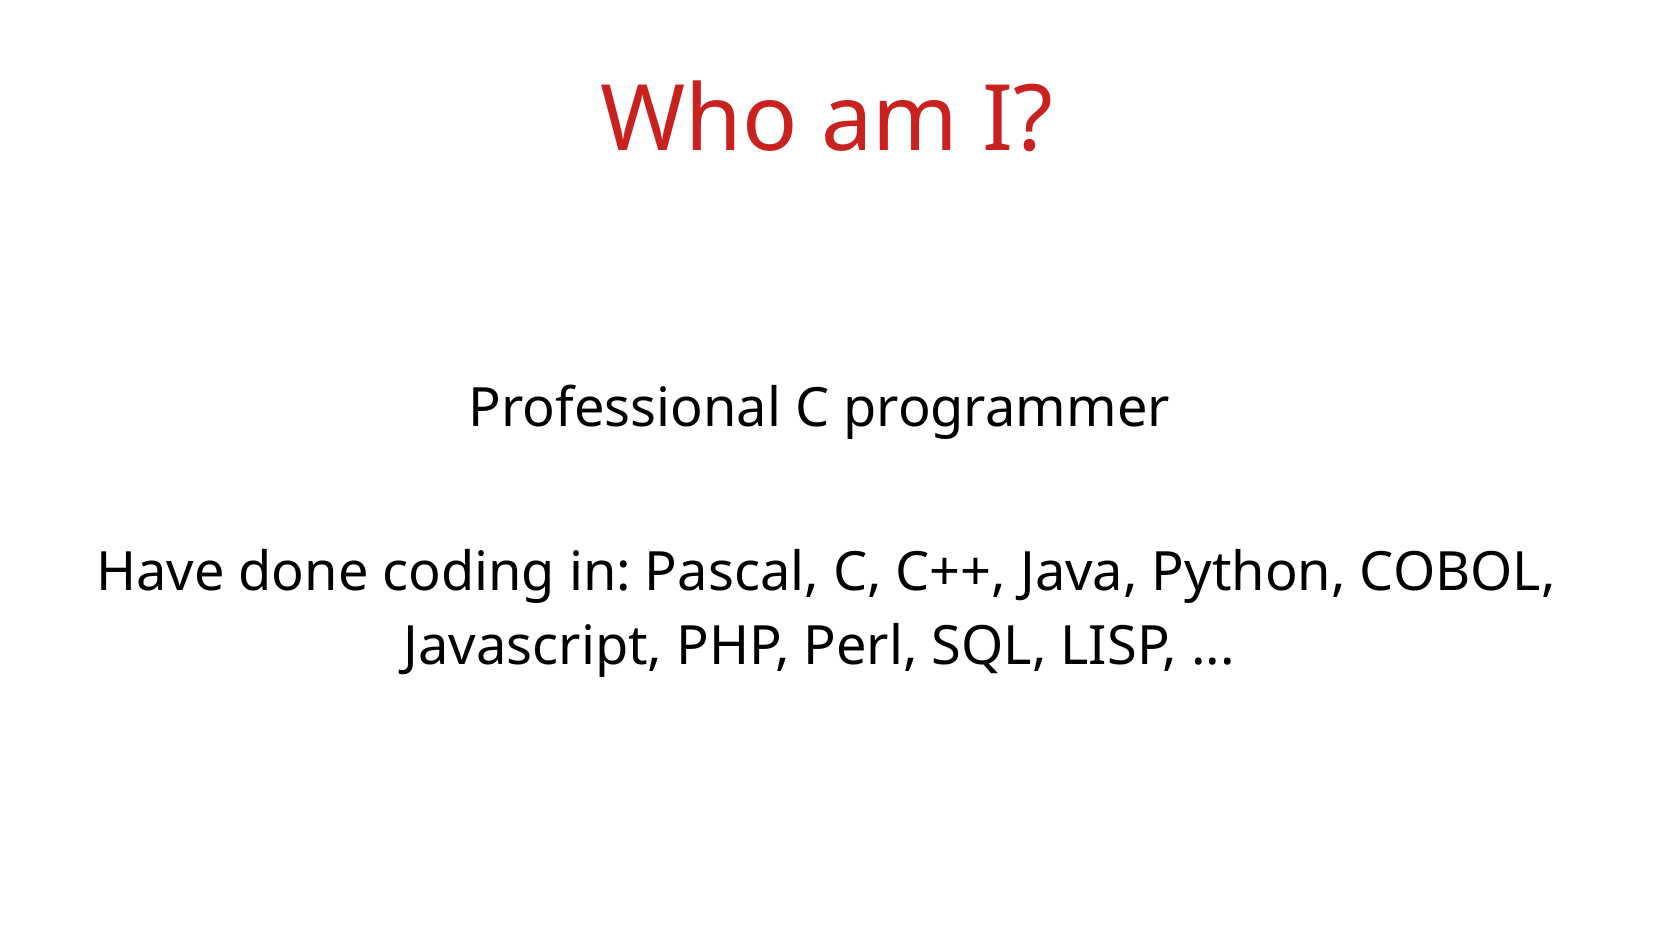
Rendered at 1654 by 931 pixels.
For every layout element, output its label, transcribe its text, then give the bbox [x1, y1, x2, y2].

title Who am I? [82, 37, 1571, 193]
subtitle Professional C programmer Have done coding in: Pascal, C, C++, Java, Python, COBOL, Javascript, PHP, Perl, SQL, LISP, ... [82, 217, 1571, 758]
